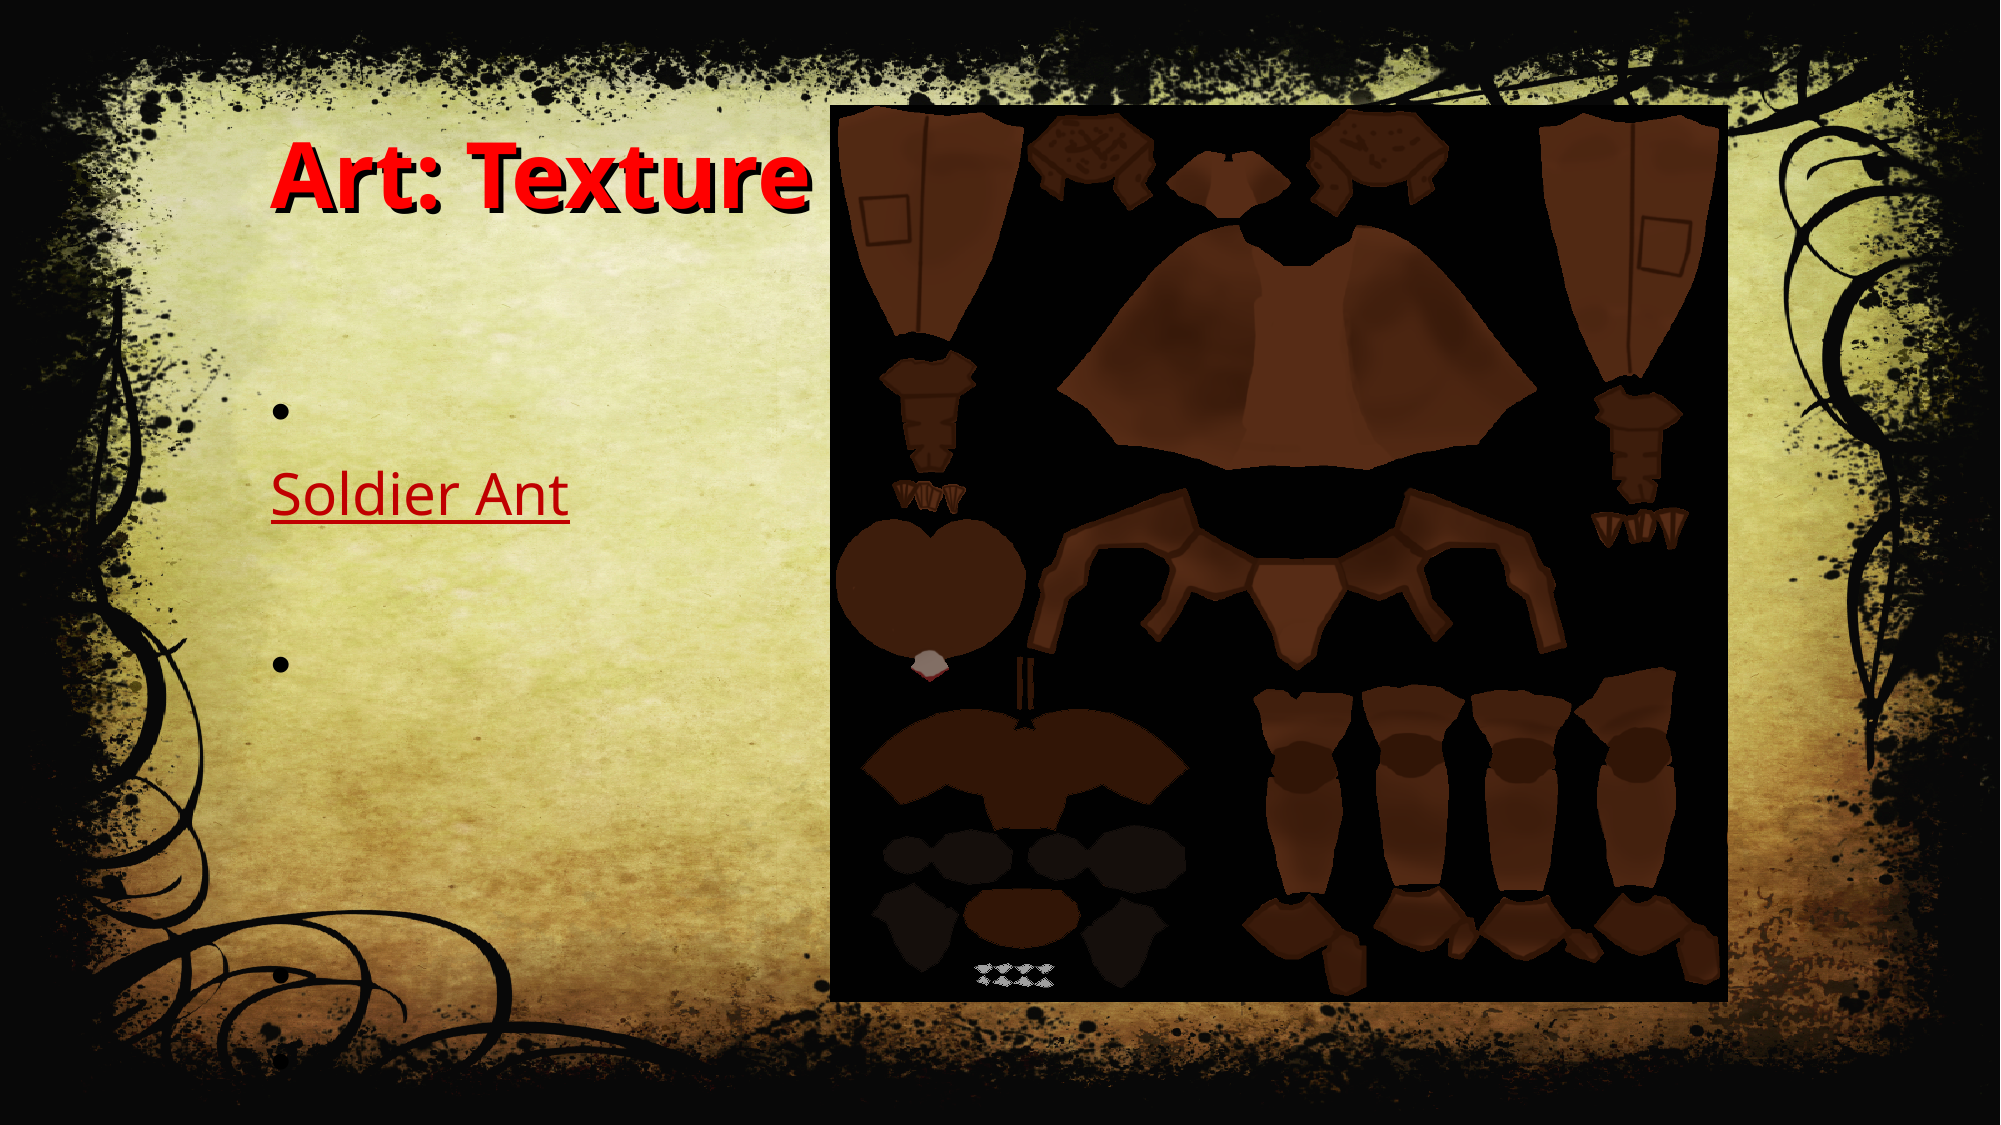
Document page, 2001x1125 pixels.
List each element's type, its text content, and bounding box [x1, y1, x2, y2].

picture [830, 105, 1728, 288]
list Soldier Ant [255, 288, 1981, 1002]
title Art: Texture [255, 70, 1981, 288]
